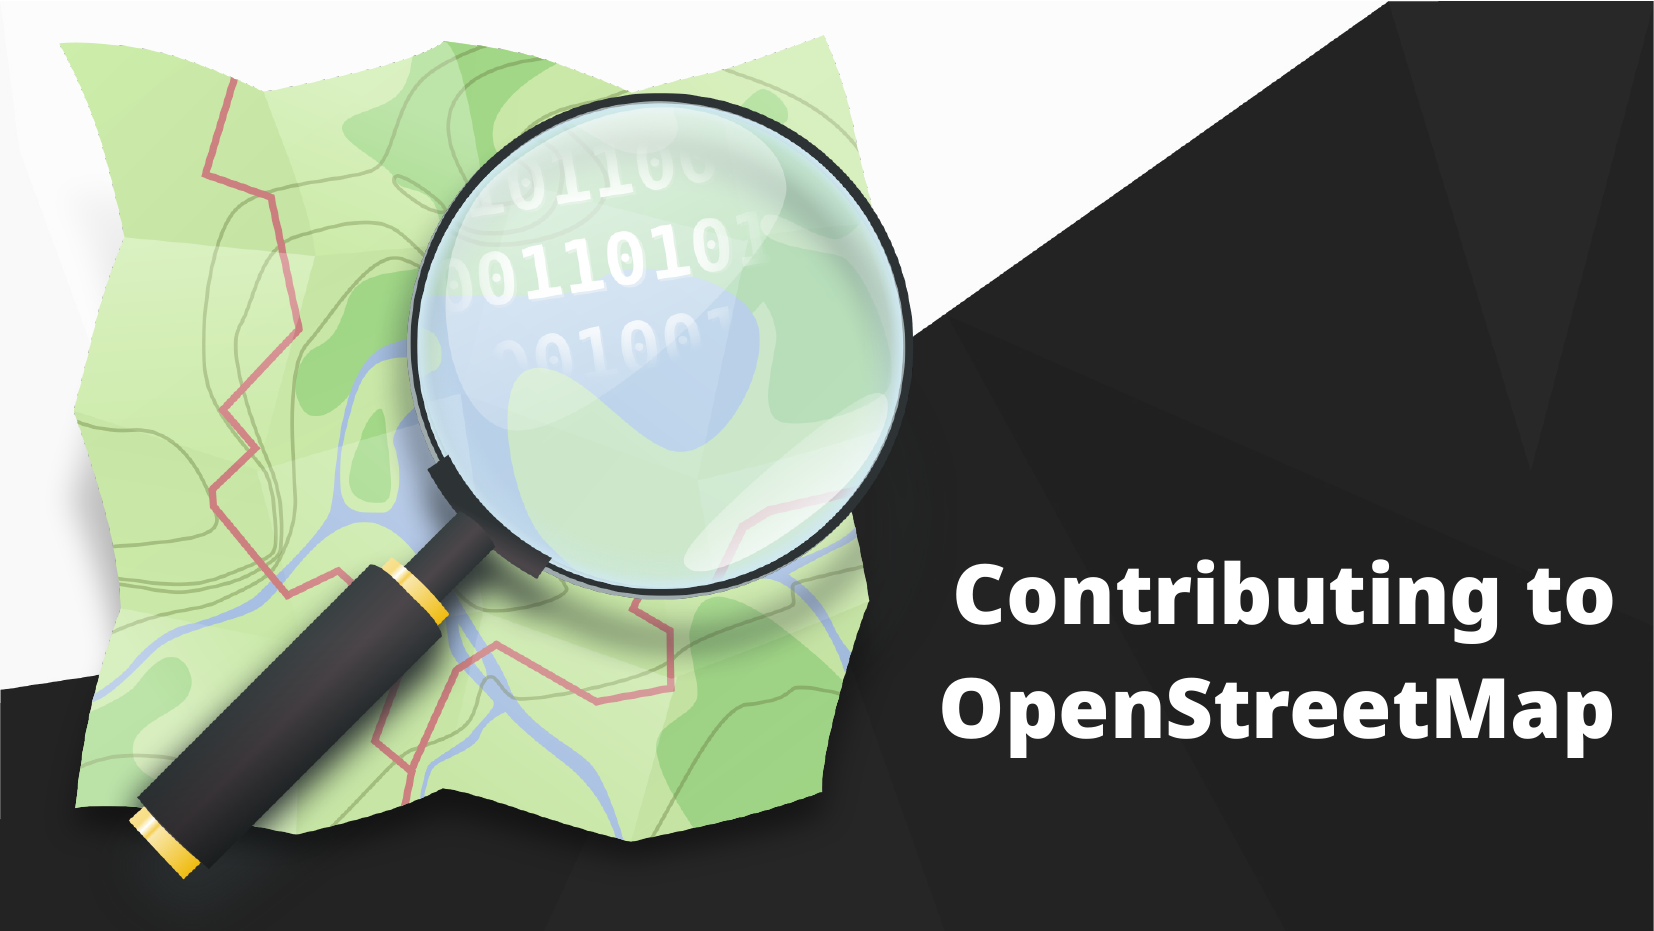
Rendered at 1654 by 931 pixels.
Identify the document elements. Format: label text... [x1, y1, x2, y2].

title Contributing to OpenStreetMap [957, 507, 1617, 792]
picture [0, 1, 1654, 931]
